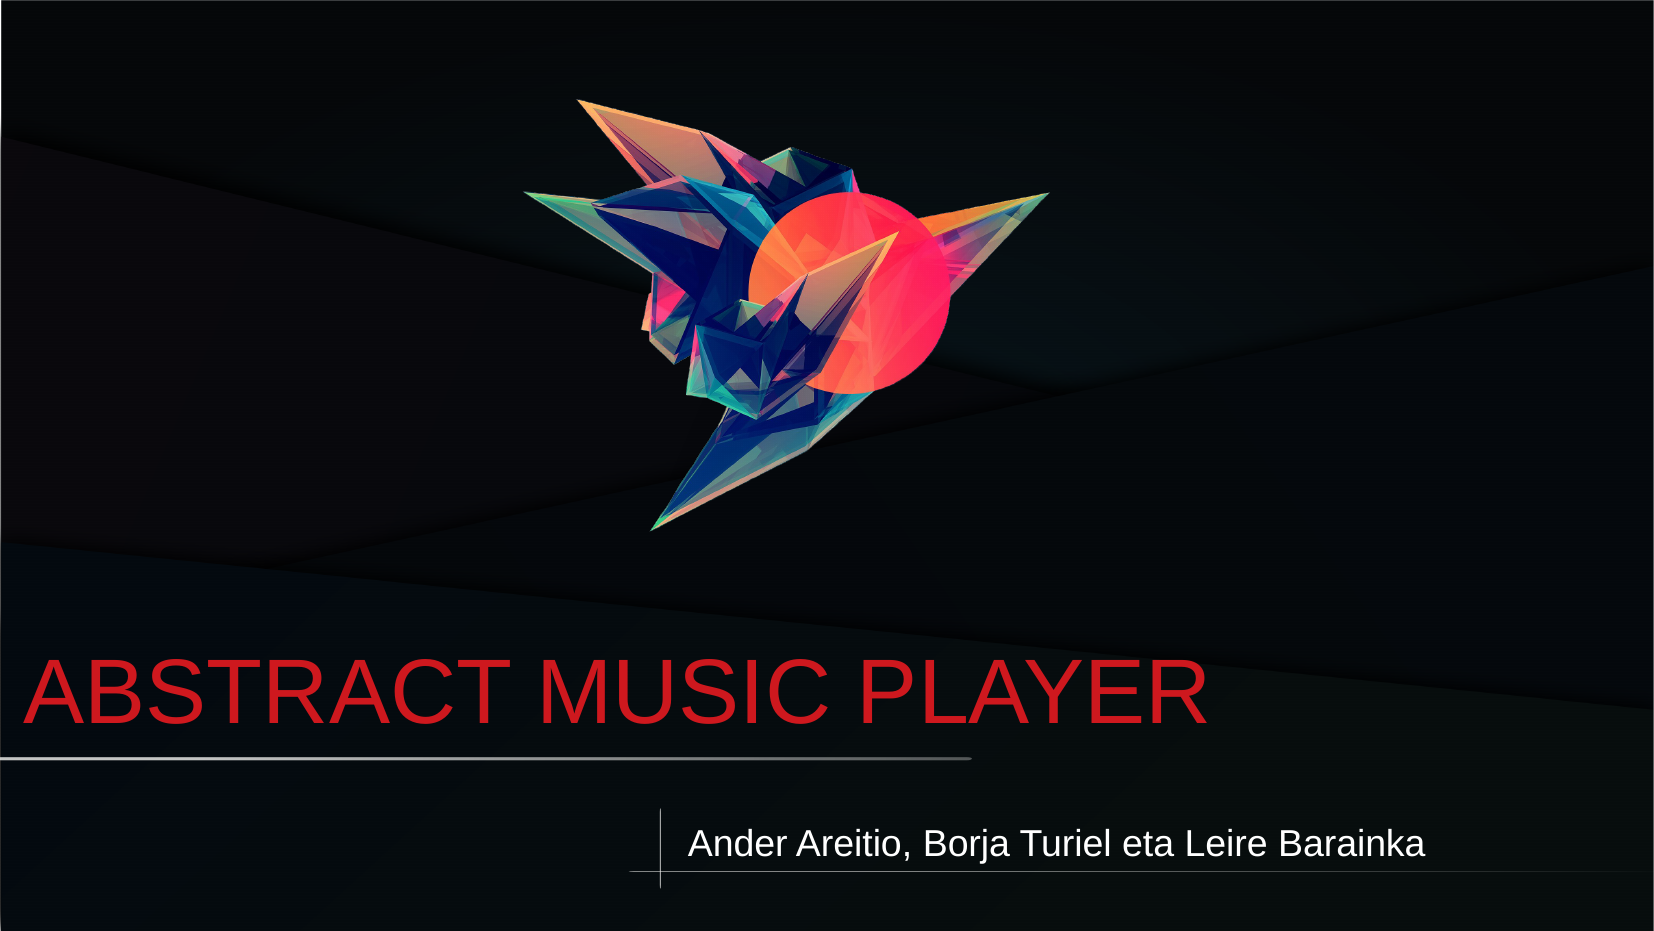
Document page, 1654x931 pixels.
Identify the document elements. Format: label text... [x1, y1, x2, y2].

title ABSTRACT MUSIC PLAYER [23, 637, 1501, 746]
picture [0, 0, 1654, 931]
text_box Ander Areitio, Borja Turiel eta Leire Barainka [673, 814, 1642, 872]
